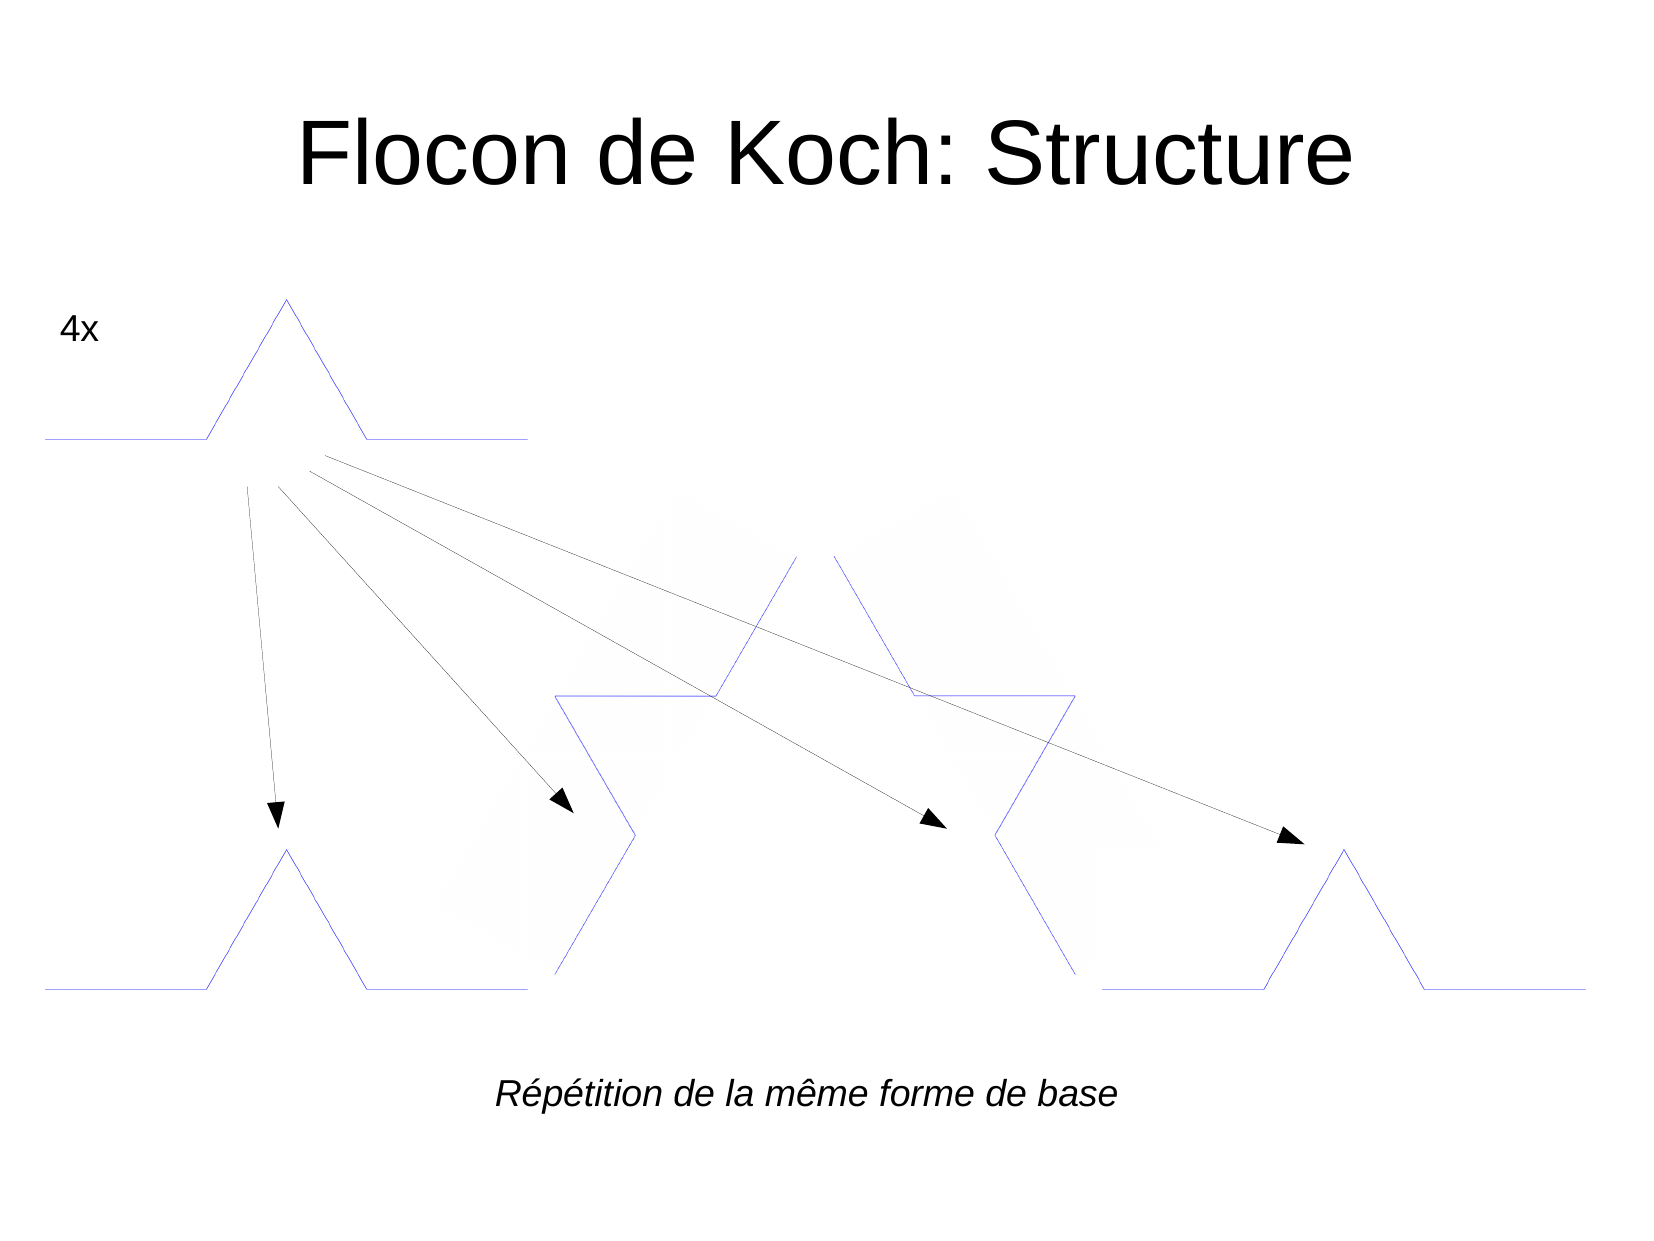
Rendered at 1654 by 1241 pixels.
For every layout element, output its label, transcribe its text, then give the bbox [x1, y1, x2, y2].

text_box Répétition de la même forme de base [480, 1065, 1171, 1122]
picture [45, 299, 528, 440]
picture [833, 486, 1119, 770]
picture [592, 575, 756, 698]
title Flocon de Koch: Structure [82, 49, 1571, 257]
picture [45, 630, 715, 991]
picture [624, 486, 797, 626]
picture [909, 688, 1586, 991]
